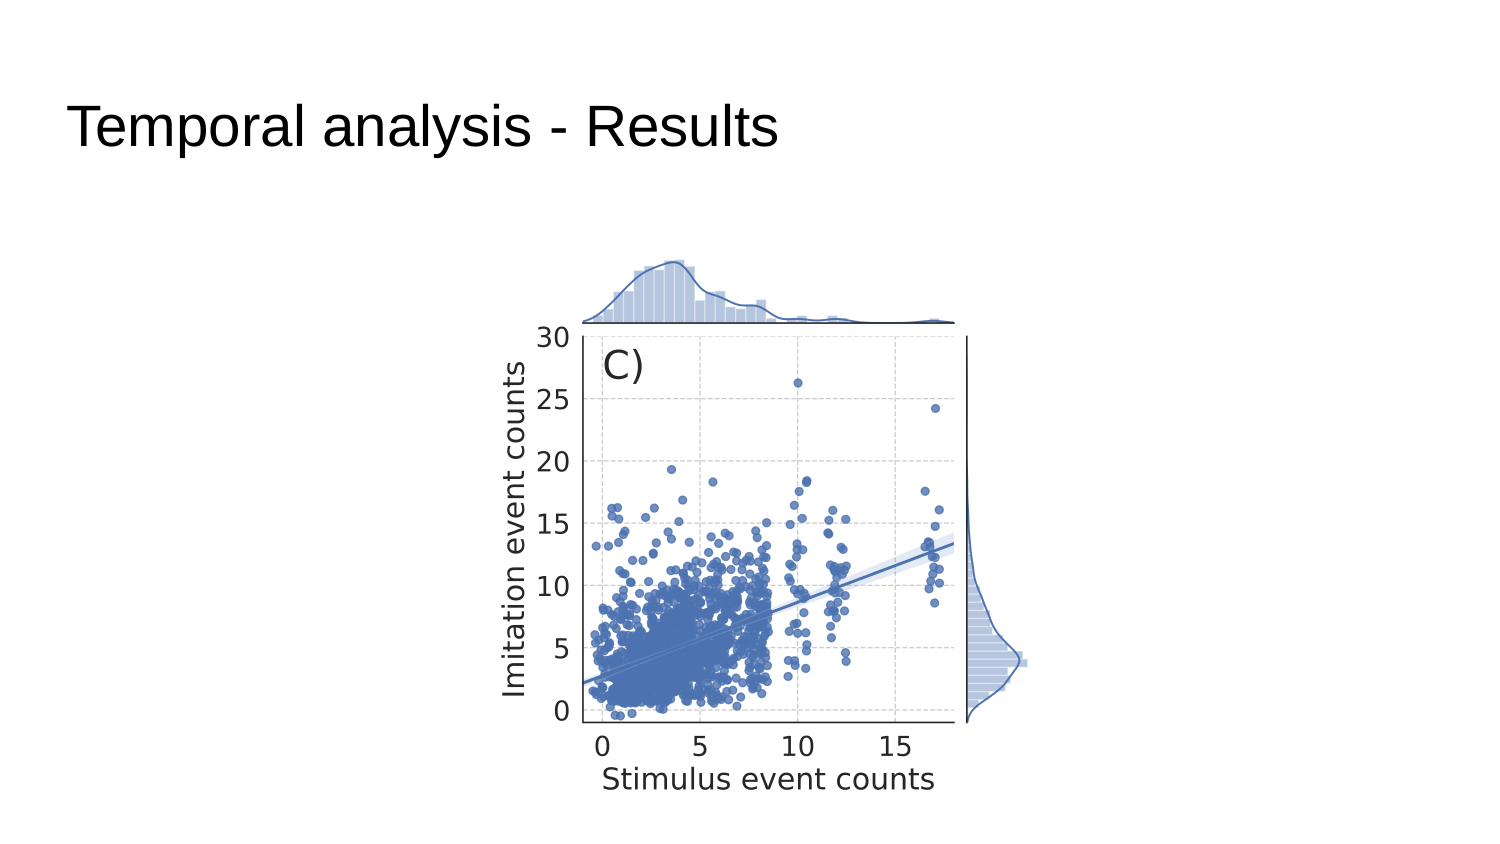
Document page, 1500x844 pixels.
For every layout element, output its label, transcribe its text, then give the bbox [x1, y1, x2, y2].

picture [492, 247, 1040, 805]
title Temporal analysis - Results [51, 72, 1449, 167]
